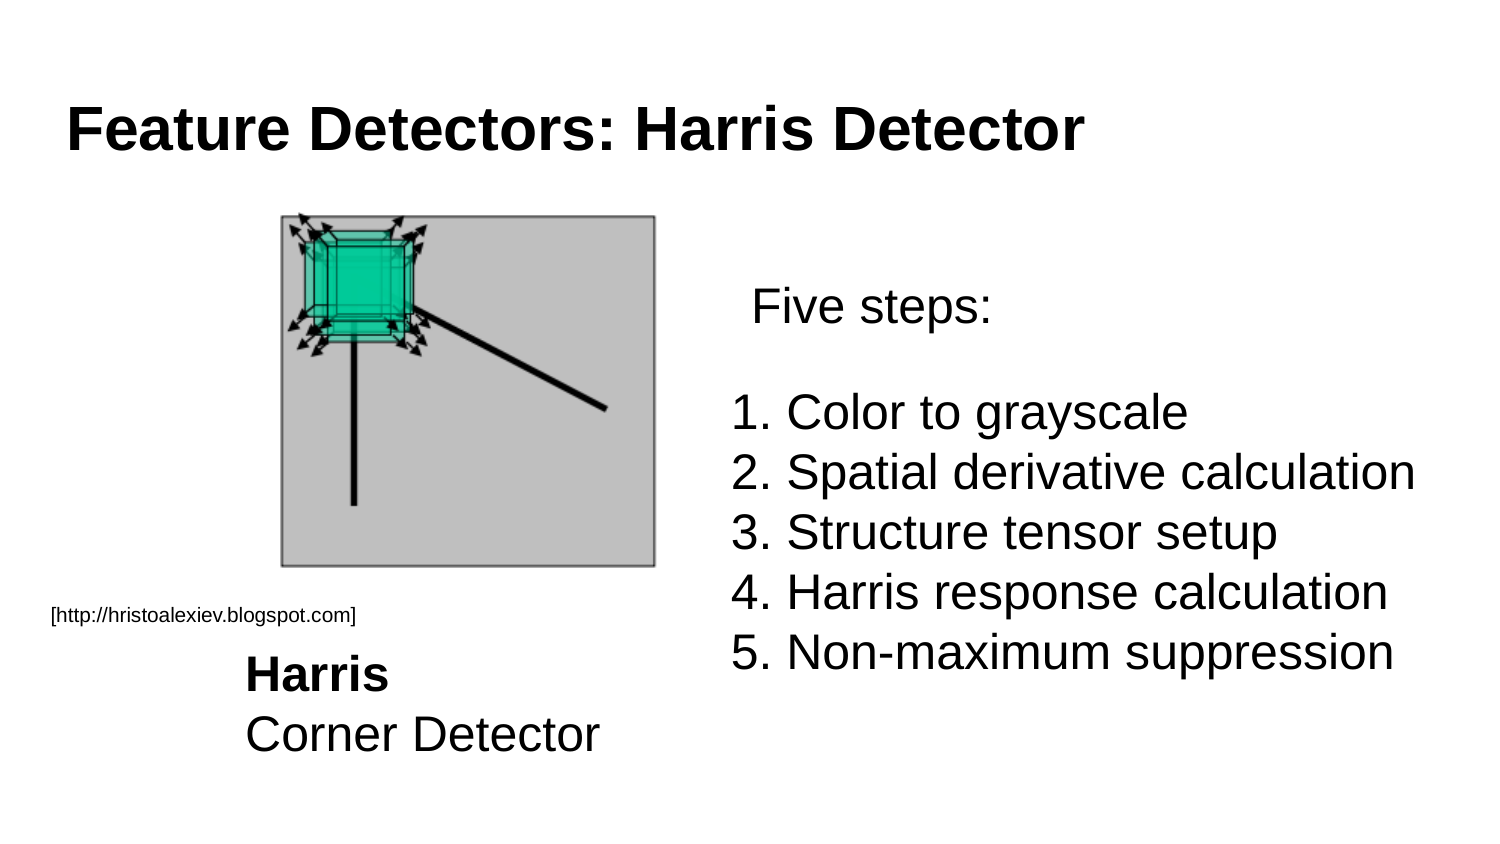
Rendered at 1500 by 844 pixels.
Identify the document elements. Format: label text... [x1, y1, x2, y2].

picture [262, 199, 691, 594]
text_box Harris Corner Detector [230, 626, 691, 770]
text_box 1. Color to grayscale 2. Spatial derivative calculation 3. Structure tensor setup 4. Harris response calculation 5. Non-maximum suppression [715, 364, 1460, 480]
title Feature Detectors: Harris Detector [51, 72, 1449, 167]
text_box Five steps: [736, 259, 1439, 374]
text_box [http://hristoalexiev.blogspot.com] [35, 586, 404, 650]
